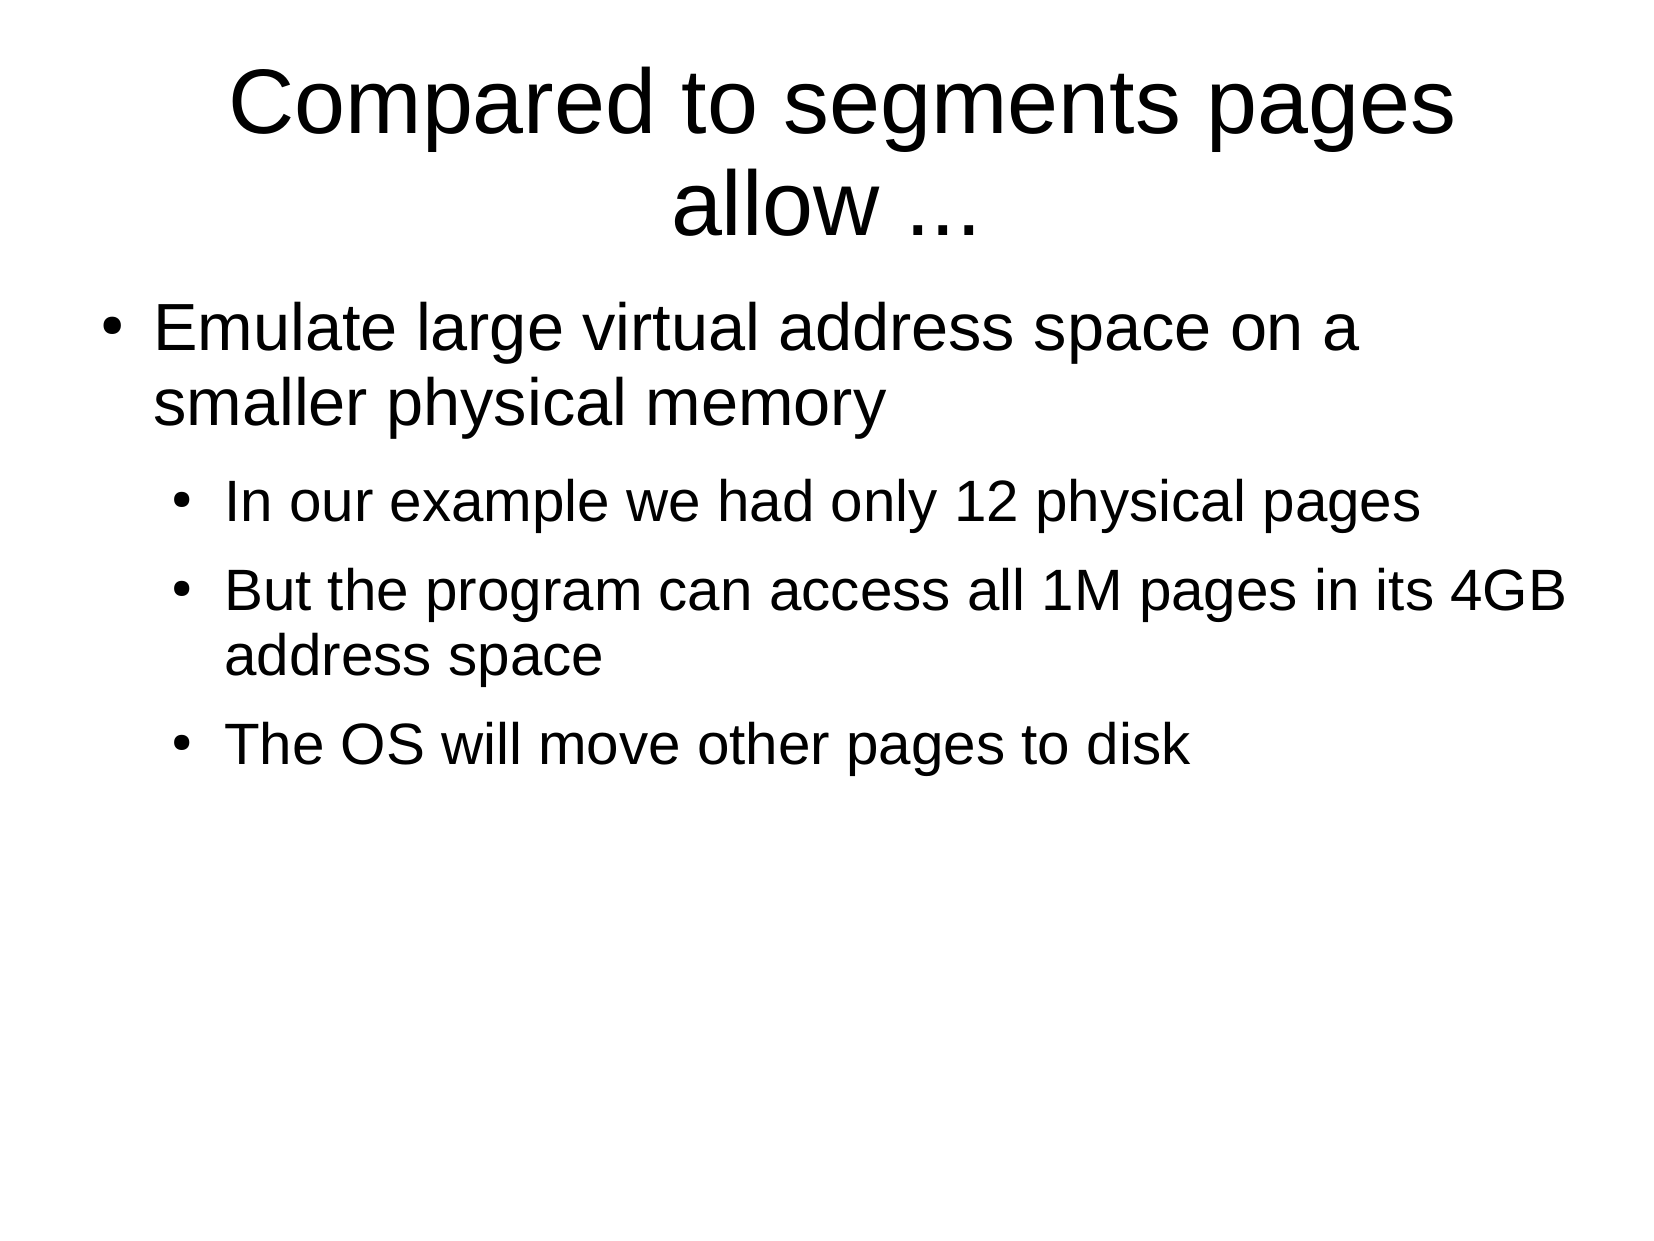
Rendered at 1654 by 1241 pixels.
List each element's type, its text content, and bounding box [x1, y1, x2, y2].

list Emulate large virtual address space on a smaller physical memory In our example we had only 12 physical pages But the program can access all 1M pages in its 4GB address space The OS will move other pages to disk [82, 290, 1571, 1163]
title Compared to segments pages allow ... [82, 49, 1571, 257]
